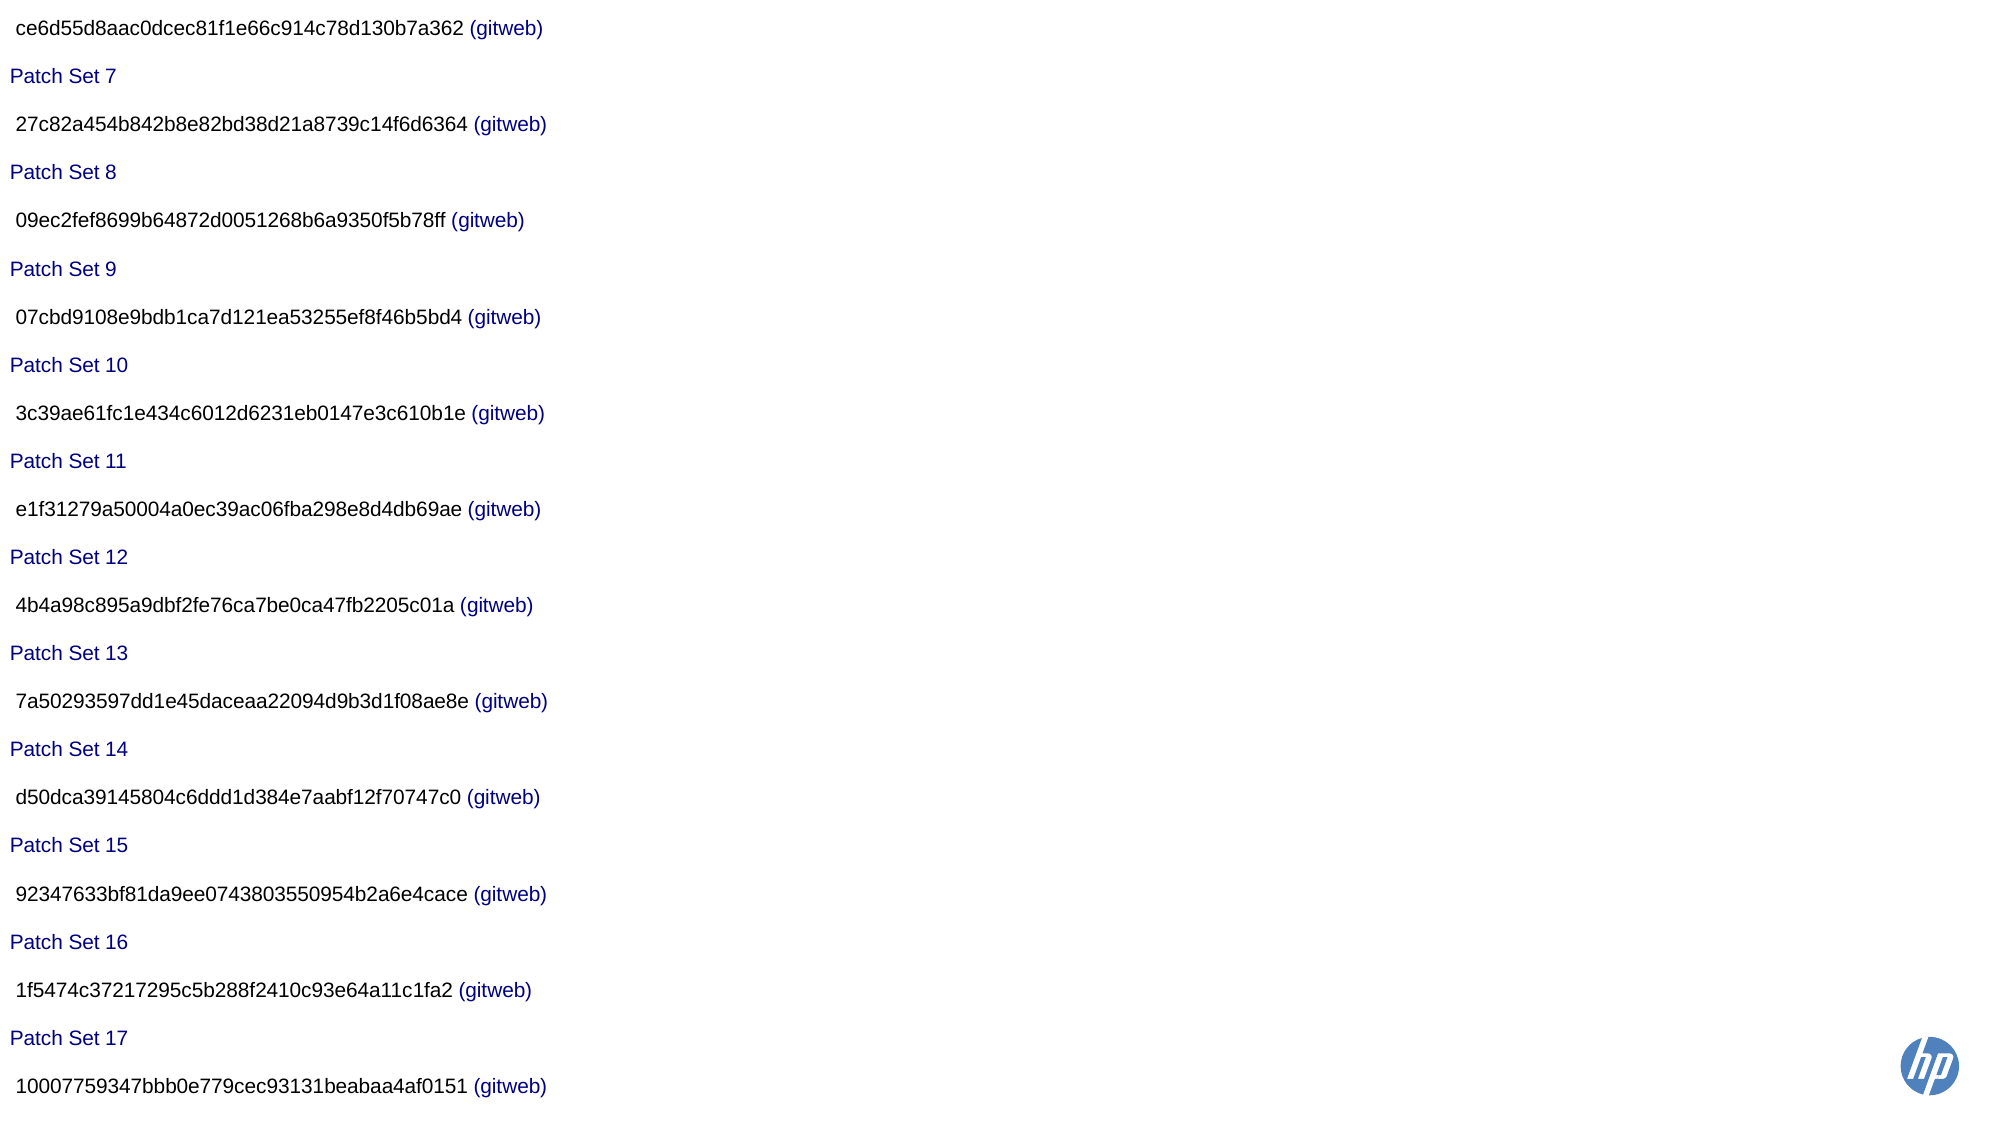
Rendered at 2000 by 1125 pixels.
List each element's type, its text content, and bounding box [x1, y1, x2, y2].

text_box Reference Version: Patch Set 1 85ecbdd47826e24c427f8e038ed90efb4099ff2f (gitweb) Patch Set 2 55397acd139f947688b9df78cd915272a7a874e9 (gitweb) Patch Set 3 662128d2ef6a964630e5ea24e5a2977d3f75b725 (gitweb) Patch Set 4 c622ba1133f1f160e38f4e725719f711dbaffb85 (gitweb) Patch Set 5 1c0b289711452c289f6e6193dc30c45cf058faef (gitweb) Patch Set 6 ce6d55d8aac0dcec81f1e66c914c78d130b7a362 (gitweb) Patch Set 7 27c82a454b842b8e82bd38d21a8739c14f6d6364 (gitweb) Patch Set 8 09ec2fef8699b64872d0051268b6a9350f5b78ff (gitweb) Patch Set 9 07cbd9108e9bdb1ca7d121ea53255ef8f46b5bd4 (gitweb) Patch Set 10 3c39ae61fc1e434c6012d6231eb0147e3c610b1e (gitweb) Patch Set 11 e1f31279a50004a0ec39ac06fba298e8d4db69ae (gitweb) Patch Set 12 4b4a98c895a9dbf2fe76ca7be0ca47fb2205c01a (gitweb) Patch Set 13 7a50293597dd1e45daceaa22094d9b3d1f08ae8e (gitweb) Patch Set 14 d50dca39145804c6ddd1d384e7aabf12f70747c0 (gitweb) Patch Set 15 92347633bf81da9ee0743803550954b2a6e4cace (gitweb) Patch Set 16 1f5474c37217295c5b288f2410c93e64a11c1fa2 (gitweb) Patch Set 17 10007759347bbb0e779cec93131beabaa4af0151 (gitweb) Patch Set 18 36e6a9d489efc05c14e570931e5a890114fab27a (gitweb) Patch Set 19 9bf6f8c34cd66fe851ff55eecf5fb27f59a8f754 (gitweb) Patch Set 20 ab02df25067c37688d9f14db8e540e57ce1918b5 (gitweb) Patch Set 21 dc6bd9543898b448408f95c77f82b098bd45b5d1 (gitweb) Patch Set 22 64800e62de5e0f9b2dddc3a77bd1bb4a35fa4940 (gitweb) Patch Set 23 b7179b36ce083b6d6d733901233b212d052839e0 (gitweb) Patch Set 24 4e42b19f5b71d2c9f64481131e5377f25eaa72e4 (gitweb) Patch Set 25 e18b9a633fcc95a084f13c43694e8464198e08a7 (gitweb) Patch Set 26 baf392f63fb356d59f20e633216cbc6dc549dfff (gitweb) Patch Set 27 3a9411af77cfd2710cffd007c6b3412faf70fcba (gitweb) Patch Set 28 584604aeb2d25947d62324faf0b5cafc77ec416a (gitweb) Patch Set 29 8f498b481bccaa3029ac0604511d2dc87b047b8f (gitweb) Patch Set 30 003fe8c09713c231eb166e15186e2f25e652fef6 (gitweb) Patch Set 31 7df45be07dce2d6931a53a82e84081afec041aca (gitweb) Patch Set 32 03cd63a2810c4207a8d406cf5d01e1587d2e14db (gitweb) Patch Set 33 14a6cf3b4beee82d53206f2d95c5a4a4aba90e88 (gitweb) Patch Set 34 14bf7f2bb9886ad97c321567911d4bb86b59b8d3 (gitweb) Patch Set 35 b4ed92c9806d2163f85998c42f948eb4343bd61a (gitweb) Patch Set 36 b0eaf3f462bd13fb2b042654deee1ef2929a4da4 (gitweb) Patch Set 37 4b97e1215816918f43908e717609f5b625329934 (gitweb) Patch Set 38 3c4d80351e4b794b8bce4db97ddb7a49e2503bfc (gitweb) Patch Set 39 18a8792285552d8b6ef88e1c493646ab57cd5549 (gitweb) Patch Set 40 4c3ad9676eae44f58ee00547e53b469530a01758 (gitweb) Patch Set 41 14a4102042608f888185ab03305c7de37ba721db (gitweb) Patch Set 42 ff303133e28dc4a0dd6897283a057fd6bf299932 (gitweb) Patch Set 43 fede8baa5c1fa8cd93b601c8276f8566deb3f309 (gitweb) Patch Set 44 4abf90d6d0e769a480895158748158f5df1eb044 (gitweb) Patch Set 45 504c3841ff1abd280760720d5f9b4228abec99a0 (gitweb) Patch Set 46 29b21d381b9fbbc076e470ef3ee5d16324c8e755 (gitweb) Patch Set 47 26fa25b1fb33556f00c810387eb18b815b615684 (gitweb) Patch Set 48 7f84828bcb7689f6a25a50636b3a28f9a8c64413 (gitweb) Patch Set 49 1bd892d373d924c73c3b3185be4f5a8e7831a976 (gitweb) Patch Set 50 179b4fcabf221158254ac52caa9fb5aac098c036 (gitweb) Patch Set 51 b3e8d30935880665aa689c61ee55aa78738bee70 (gitweb) Patch Set 52 4e4497a82671baea6300d4e475052f850d3d2896 (gitweb) Patch Set 53 43732d210ec9830a9aba45c98332051a85383cee (gitweb) Author wanghao<wanghao749@huawei.com>Mar 30, 2014 9:51 PM Committer scottda<scott.dangelo@hp.com>Jul 30, 2015 5:38 PM Parent(s) c58093b2742bdd771516a580e074e2ef679d9f7c Merge "Proposes Implements RequestSpec object" Download checkoutpullcherry-pickpatchAnonymous HTTPSSHHTTPgit fetch https://review.openstack.org/openstack/nova-specs refs/changes/48/84048/53 && git checkout FETCH_HEAD File Path Comments Size Diff Reviewed Commit Message 2 comments Side-by-Side Unified A specs/liberty/approved/add-force-detach-to-nova.rst 150 lines Side-by-Side Unified +150, -0 All Side-by-Side All Unified Comments Expand RecentExpand AllCollapse All wanghao Uploaded patch set 2. Mar 31, 2014 huangtianhua Patch Set 2: I would prefer that you didn't merge this Mar 31, 2014 huangtianhua Patch Set 1: (3 inline comments) Mar 31, 2014 Russell Bryant Patch Set 2: Do not merge We're not quite ready to open up spec reviews … Mar 31, 2014 Russell Bryant Patch Set 2: No score Mar 31, 2014 Dan Smith Patch Set 2: I would prefer that you didn't merge this (6 inline … Mar 31, 2014 wanghao Patch Set 2: (6 inline comments) to Dan Smith: Thank you very much, I … Mar 31, 2014 wanghao Uploaded patch set 3. Mar 31, 2014 wanghao Uploaded patch set 4. Mar 31, 2014 wanghao Uploaded patch set 5. Mar 31, 2014 wanghao Uploaded patch set 6. Apr 1, 2014 wanghao Uploaded patch set 7. Apr 1, 2014 wanghao Uploaded patch set 8. Apr 1, 2014 John Garbutt Patch Set 8: I would prefer that you didn't merge this (14 inline … Apr 1, 2014 Dan Smith Patch Set 8: (1 inline comment) Apr 1, 2014 wanghao Patch Set 8: (11 inline comments) Apr 1, 2014 wanghao Uploaded patch set 9. Apr 3, 2014 wanghao Uploaded patch set 10. Apr 3, 2014 liusheng Patch Set 10: Looks good to me, but someone else must approve Apr 4, 2014 huangtianhua Patch Set 10: I would prefer that you didn't merge this (3 inline … Apr 4, 2014 Dan Smith Patch Set 10: I would prefer that you didn't merge this (3 inline … Apr 4, 2014 wanghao Patch Set 10: (6 inline comments) Apr 8, 2014 wanghao Uploaded patch set 11. Apr 8, 2014 ling-yun Patch Set 11: Looks good to me, but someone else must approve Apr 8, 2014 huangtianhua Patch Set 11: Looks good to me, but someone else must approve Apr 8, 2014 Ken'ichi Ohmichi Patch Set 11: I would prefer that you didn't merge this (5 inline … Apr 8, 2014 Phil Day Patch Set 11: I would prefer that you didn't merge this (5 inline … Apr 8, 2014 wanghao Patch Set 11: (10 inline comments) Apr 9, 2014 wanghao Uploaded patch set 12. Apr 9, 2014 Daniel Berrange Patch Set 12: I would prefer that you didn't merge this (1 inline … Apr 9, 2014 wanghao Patch Set 12: (1 inline comment) Apr 9, 2014 wanghao Uploaded patch set 13. Apr 9, 2014 Phil Day Patch Set 13: Looks good to me, but someone else must approve Apr 9, 2014 Ken'ichi Ohmichi Patch Set 11: (1 inline comment) Apr 9, 2014 wanghao Uploaded patch set 14. Apr 9, 2014 wanghao Uploaded patch set 15. Apr 9, 2014 wanghao Uploaded patch set 16. Apr 9, 2014 wanghao Uploaded patch set 17. Apr 9, 2014 wanghao Uploaded patch set 18. Apr 9, 2014 wanghao Uploaded patch set 19. Apr 9, 2014 wanghao Uploaded patch set 20. Apr 9, 2014 Trivial Rebase Patch Set 20: New patchset patch-id matches previous patchset, but … Apr 9, 2014 wanghao Uploaded patch set 21. Apr 9, 2014 Trivial Rebase Patch Set 21: New patchset patch-id matches previous patchset, but … Apr 9, 2014 wanghao Uploaded patch set 22. Apr 9, 2014 Trivial Rebase Patch Set 22: New patchset patch-id matches previous patchset, but … Apr 9, 2014 huangtianhua Patch Set 22: Looks good to me, but someone else must approve Apr 9, 2014 John Garbutt Patch Set 22: (3 inline comments) Many thanks for the hard work on this, … Apr 11, 2014 John Garbutt Patch Set 22: I would prefer that you didn't merge this Apr 11, 2014 wanghao Patch Set 22: (3 inline comments) Apr 13, 2014 wanghao Uploaded patch set 23. Apr 13, 2014 ling-yun Patch Set 23: Looks good to me, but someone else must approve Apr 17, 2014 Ken'ichi Ohmichi Patch Set 23: I would prefer that you didn't merge this (6 inline … Apr 22, 2014 wanghao Patch Set 23: (3 inline comments) Apr 23, 2014 Ken'ichi Ohmichi Patch Set 23: (1 inline comment) Apr 23, 2014 wanghao Patch Set 23: (1 inline comment) Apr 23, 2014 wanghao Patch Set 23: (3 inline comments) Apr 23, 2014 wanghao Uploaded patch set 24. Apr 23, 2014 wanghao Uploaded patch set 25. Apr 23, 2014 Trivial Rebase Patch Set 25: New patchset patch-id matches previous patchset, but … Apr 23, 2014 wanghao Uploaded patch set 26. Apr 23, 2014 Trivial Rebase Patch Set 26: New patchset patch-id matches previous patchset, but … Apr 23, 2014 wanghao Uploaded patch set 27. Apr 23, 2014 wanghao Uploaded patch set 28. Apr 23, 2014 Trivial Rebase Patch Set 28: New patchset patch-id matches previous patchset, but … Apr 23, 2014 Ken'ichi Ohmichi Patch Set 28: I would prefer that you didn't merge this (6 inline … Apr 23, 2014 wanghao Patch Set 28: (6 inline comments) Apr 23, 2014 wanghao Uploaded patch set 29. Apr 23, 2014 Ken'ichi Ohmichi Patch Set 29: Looks good to me, but someone else must approve LGTM, … Apr 23, 2014 John Garbutt Patch Set 29: Code-Review+2 (4 comments) Many thanks, its much easier to … Apr 28, 2014 liusheng Patch Set 29: Code-Review+1 ++ Apr 28, 2014 huangtianhua Patch Set 29: Code-Review+1 Apr 28, 2014 wanghao Patch Set 29: (4 comments) Apr 28, 2014 Phil Day Patch Set 29: Code-Review+1 May 2, 2014 wanghao Uploaded patch set 30. May 3, 2014 wanghao Uploaded patch set 31. May 3, 2014 John Garbutt Patch Set 31: Code-Review-1 (3 comments) Sorry, I forgot before, we need … May 7, 2014 wanghao Patch Set 31: (1 comment) May 7, 2014 wanghao Uploaded patch set 32. May 7, 2014 Phil Day Patch Set 32: Code-Review+1 May 9, 2014 Joe Gordon Patch Set 32: Code-Review-1 (4 comments) Can you clarify the problem … May 9, 2014 wanghao Patch Set 32: (3 comments) May 10, 2014 Nikola Dipanov Patch Set 32: Code-Review-1 (1 comment) May 21, 2014 John Garbutt Patch Set 32: Code-Review-2 So there seems to be agreement we should fix … May 21, 2014 John Garbutt Abandoned This spec looks to be abandoned, so I am marking this as … Jun 25, 2014 John Garbutt Restored May 20 2:50 PM John Garbutt Patch Set 32: Code-Review-1 please resubmit for liberty May 20 2:50 PM wanghao Uploaded patch set 33. May 20 9:18 PM wanghao Patch Set 33: Resubmit for liberty May 20 9:18 PM wanghao Uploaded patch set 34. May 21 12:37 AM wanghao Uploaded patch set 35. May 21 12:54 AM wanghao Uploaded patch set 36. May 21 1:12 AM wanghao Uploaded patch set 37. May 21 2:01 AM wanghao Uploaded patch set 38. May 21 2:32 AM wanghao Uploaded patch set 39. May 21 2:45 AM Paul Murray Patch Set 39: Code-Review-1 (2 comments) I do support this spec, but … May 21 10:45 AM wanghao Patch Set 39: Hi Paul, I agree with you to update the use case in this … May 21 8:40 PM wanghao Uploaded patch set 40. May 22 3:23 AM wanghao Uploaded patch set 41. May 26 12:25 AM wanghao Uploaded patch set 42. May 26 12:38 AM Matthew Gilliard Patch Set 42: Code-Review-1 Please add "APIImpact" to the commit so that … May 26 7:00 AM wanghao Patch Set 42: @Matthew, Sure, have done. May 26 8:07 PM wanghao Uploaded patch set 43. May 26 8:09 PM Andrea Rosa Patch Set 43: Code-Review-1 (2 comments) Thanks for the spec. I added a … May 27 2:44 AM wanghao Patch Set 43: (2 comments) @Andrea: Sure, I will update it soon. May 27 3:01 AM wanghao Uploaded patch set 44. May 27 3:08 AM jichenjc Patch Set 44: (5 comments) May 28 10:13 AM Andrea Rosa Patch Set 44: (1 comment) I have a question about the notification, can … May 29 4:25 AM Scott DAngelo Patch Set 44: (3 comments) Jun 3 4:22 PM Andrea Rosa Patch Set 44: (1 comment) Jun 4 3:41 AM John Garbutt Patch Set 44: Code-Review-1 (5 comments) This seems almost ready to … Jun 8 11:12 AM wanghao Patch Set 44: (6 comments) Jun 9 12:28 AM wanghao Uploaded patch set 45. Jun 9 12:29 AM Andrea Rosa Uploaded patch set 46. Jun 9 4:36 AM Paul Murray Patch Set 46: Code-Review+1 (1 comment) One nit but otherwise good to go … Jun 10 7:38 PM Andrea Rosa Patch Set 46: (1 comment) Jun 11 3:42 AM Andrea Rosa Uploaded patch set 47. Jun 11 3:42 AM Matthew Gilliard Patch Set 47: (3 comments) Couple of nits inline, and a question. Jun 11 3:59 AM Andrea Rosa Patch Set 47: (3 comments) @Matthew I replied to your comments. Jun 11 4:49 AM Andrea Rosa Uploaded patch set 48. Jun 11 4:50 AM Matthew Gilliard Patch Set 48: Code-Review+1 Thanks for explaining Jun 11 4:51 AM John Garbutt Patch Set 44: (3 comments) Jun 12 7:05 AM John Garbutt Patch Set 48: Code-Review+2 Nice job, thanks for pushing on this one. Jun 12 7:08 AM Scott DAngelo Patch Set 44: (1 comment) Jun 12 8:28 AM Nikola Dipanov Patch Set 48: Code-Review-1 (4 comments) -1 as this is just adding … Jun 12 10:29 AM Joe Gordon Patch Set 48: Code-Review-1 (2 comments) Nikola makes some good points. … Jun 15 1:42 AM wanghao Patch Set 48: (2 comments) Jun 15 4:36 AM Andrea Rosa Patch Set 48: (4 comments) Thanks for the reviews. I replied to the … Jun 15 4:40 AM Scott DAngelo Patch Set 48: (3 comments) I agree that it is important to improve the … Jun 15 9:17 AM Paul Murray Patch Set 48: (2 comments) Hi All, I talked to Nikola in IRC about … Jun 15 9:35 AM Nikola Dipanov Patch Set 48: (3 comments) A suggestion inline on how to make this … Jun 15 3:43 PM Scott DAngelo Patch Set 48: (1 comment) I agree that this situation is a great example … Jun 15 4:06 PM Joe Gordon Patch Set 48: I would rather priorize fixing the nova/cinder integration … Jun 16 2:08 AM Joe Gordon Patch Set 48: I would rather prioritize fixing the nova/cinder … Jun 16 2:09 AM wanghao Patch Set 48: I fell it's not conflict between nova/cinder integration … Jun 16 3:09 AM Nikola Dipanov Patch Set 48: wanghao - well we should really try to design this … Jun 17 7:27 AM Duncan Thomas Patch Set 48: Code-Review+1 (1 comment) Reply to Nikola inline. Jun 17 7:37 AM Nikola Dipanov Patch Set 48: (1 comment) Back at Duncan - also inline Jun 17 9:50 AM John Garbutt Patch Set 48: To be clear, we are currently forcing our users to manually … Jun 22 6:03 AM Nikola Dipanov Patch Set 48: -Code-Review Removing my -1. I have lost all hope that … Jun 22 6:36 AM Andrea Rosa Patch Set 48: We can probably find a solution which doesn't require to … Jun 22 8:03 AM Duncan Thomas Patch Set 48: -Code-Review @Andrea Rosa That actually sounds like a … Jun 22 9:07 AM wanghao Patch Set 48: @Andrea, Duncan, There are some points need to be clarity … Jun 22 8:55 PM Andrea Rosa Patch Set 48: @wanghao the idea is to change the code to allow nova to … Jun 23 2:06 AM wanghao Patch Set 48: @Andrea, Thanks for clarification. I feel good with your … Jun 24 12:35 AM Nikola Dipanov Patch Set 48: FWIW - this is exactly what I've been saying all along in … Jun 24 4:32 AM Walter A. Boring IV (hemna) Patch Set 48: Code-Review-1 (2 comments) Jun 24 10:38 AM Jay Pipes Patch Set 48: Code-Review-1 I am a really strong -1 on this proposal. … Jun 24 1:37 PM Matt Riedemann Patch Set 48: (5 comments) Jun 25 11:50 AM Jay Pipes Patch Set 48: (1 comment) Jun 25 11:53 AM wanghao Patch Set 48: (2 comments) Update this spec according folks'comments and … Jun 28 9:43 PM wanghao Uploaded patch set 49. Jun 28 10:22 PM ijw-ubuntu Patch Set 49: Code-Review-1 (3 comments) Jun 28 10:38 PM wanghao Uploaded patch set 50. Jun 29 12:57 AM wanghao Uploaded patch set 51. Jun 29 1:00 AM wanghao Patch Set 49: (3 comments) Jun 29 1:01 AM Andrea Rosa Patch Set 51: I am a bit lost here. My understanding is that: we agree … Jul 13 10:14 AM John Garbutt Patch Set 51: This seems to have got lost in the gaps. I think we are … Jul 15 7:19 AM John Garbutt Patch Set 51: Code-Review-2 So I should vote on this, I think the … Jul 15 7:20 AM wanghao Patch Set 51: @John, I'm glad that we can have consensus to solve this … Jul 15 7:00 PM wanghao Patch Set 51: @Andrea, I think the bug like is correct, but looks like … Jul 15 7:06 PM wanghao Abandoned There is a consensus that we don't need a spec but a bug fix to … Jul 15 7:08 PM John Garbutt Restored Jul 24 10:40 AM Mike Perez Patch Set 48: Does anyone here have the bug people keep talking about? I … Jul 24 10:40 AM Mike Perez Patch Set 48: found it https://bugs.launchpad.net/nova/+bug/1449221 Jul 24 10:48 AM Scott DAngelo Uploaded patch set 52. Jul 30 3:52 PM Jay Pipes Patch Set 52: Code-Review+1 (1 comment) Left a note you might want to … Jul 30 5:31 PM Scott DAngelo Uploaded patch set 53. Jul 30 5:39 PM Scott DAngelo Patch Set 52: (1 comment) Jul 30 5:40 PM Jay Pipes Patch Set 53: Code-Review+1 John, this is something that has a very high … Aug 1 9:42 AM John Garbutt Patch Set 53: Jay, I am (more than) happy for this work to go ahead. If … Aug 6 4:45 AM Matt Riedemann Patch Set 53: (1 comment) Aug 6 9:19 AM wanghao Patch Set 53: (1 comment) @Jay and John, As we discussed before, it's … Aug 6 9:52 AM wanghao Aug 6 9:57 AM Abandoned As we discussed before, it's not affecting Rest API and we could abandon this spec. Code is reviewing now(https://review.openstack.org/#/c/184537/), so we may merge it soon. This spec will be abandoned. Of course, if there is still something that requires more discussion, it can be restored again. [0, 0, 2000, 1125]
